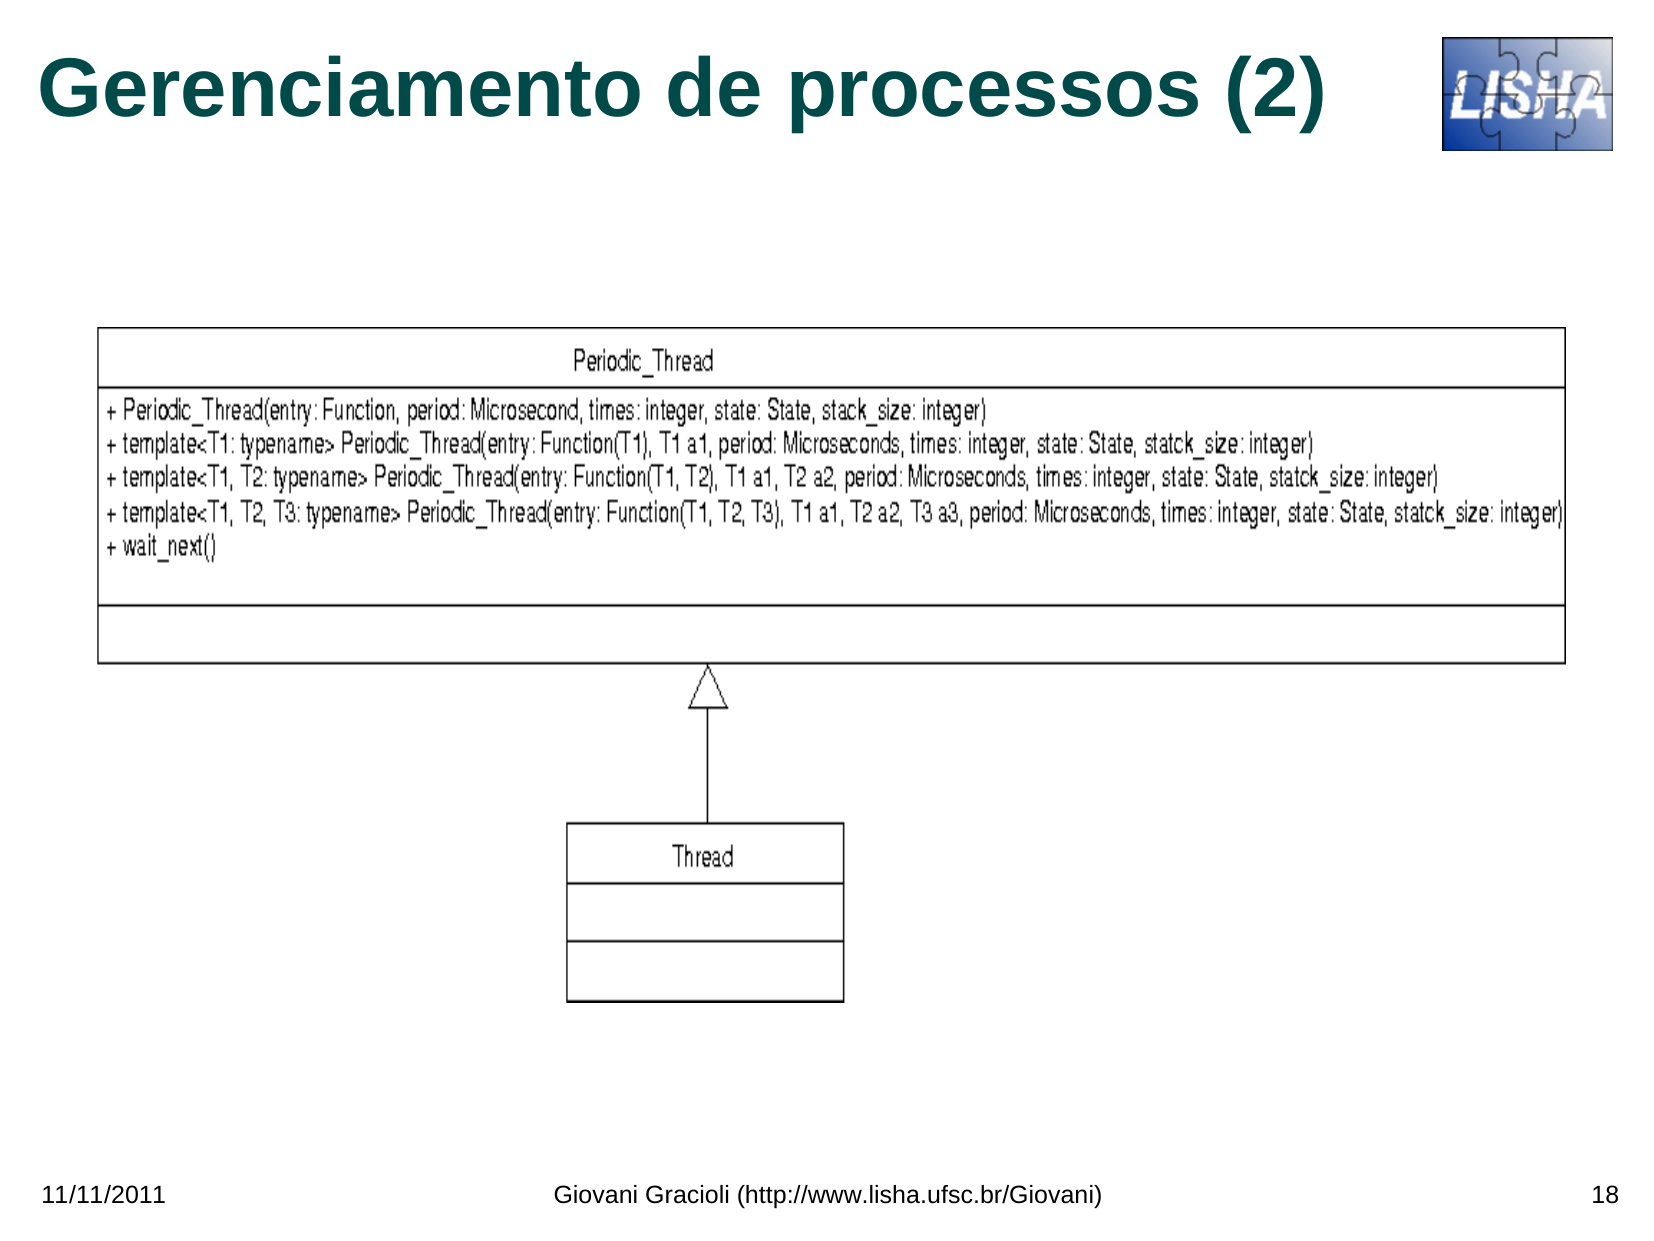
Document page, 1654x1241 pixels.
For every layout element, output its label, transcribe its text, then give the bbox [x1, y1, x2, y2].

picture [96, 327, 1566, 1003]
title Gerenciamento de processos (2) [37, 37, 1426, 151]
picture [1442, 37, 1613, 151]
